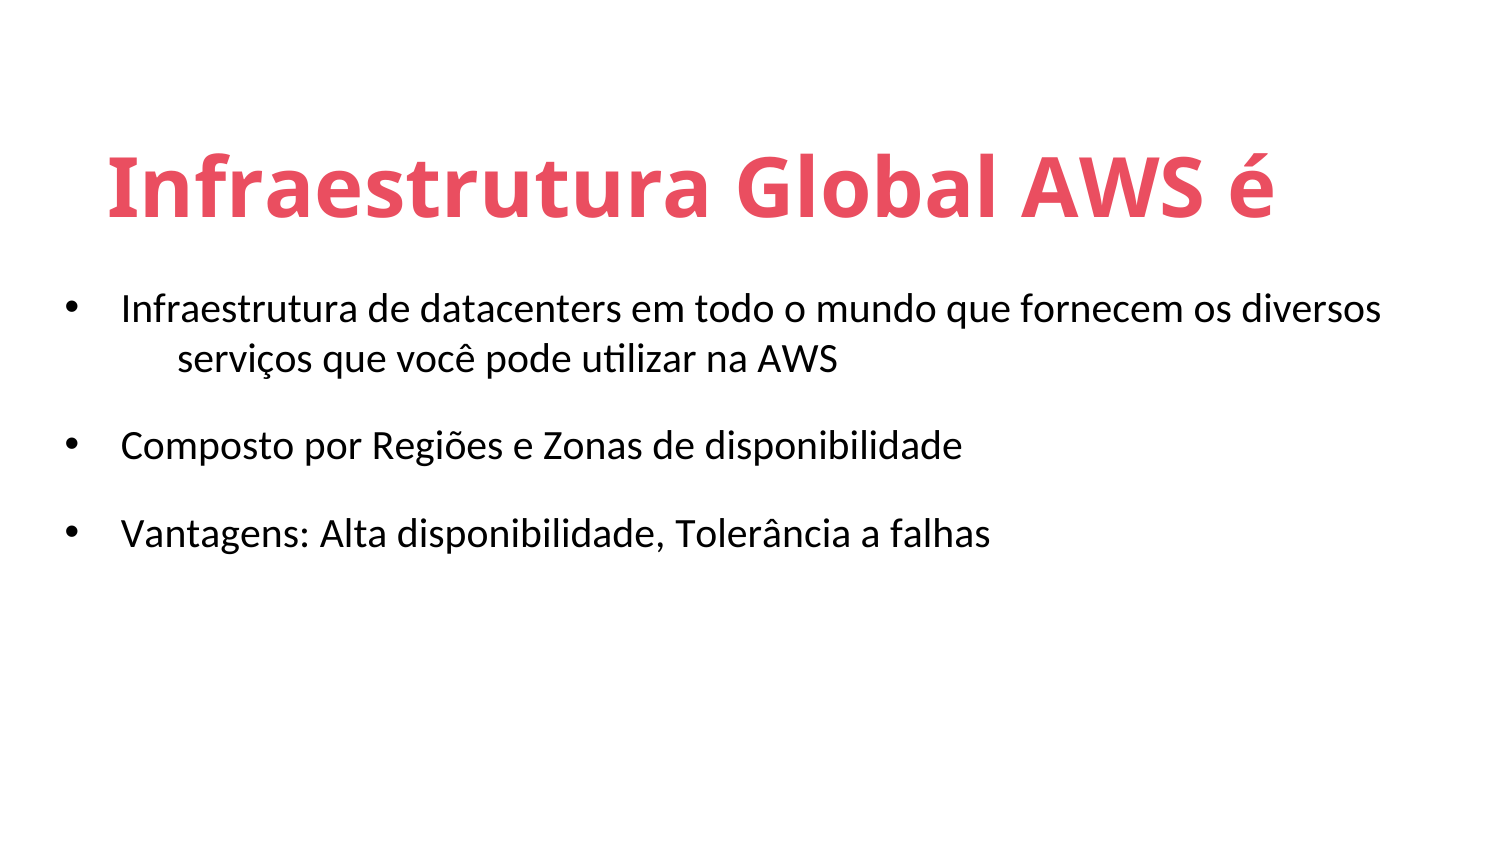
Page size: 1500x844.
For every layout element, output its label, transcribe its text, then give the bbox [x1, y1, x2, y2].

text_box Infraestrutura Global AWS é [92, 104, 1408, 243]
text_box Infraestrutura de datacenters em todo o mundo que fornecem os diversos serviços que você pode utilizar na AWS Composto por Regiões e Zonas de disponibilidade Vantagens: Alta disponibilidade, Tolerância a falhas [49, 265, 1408, 645]
